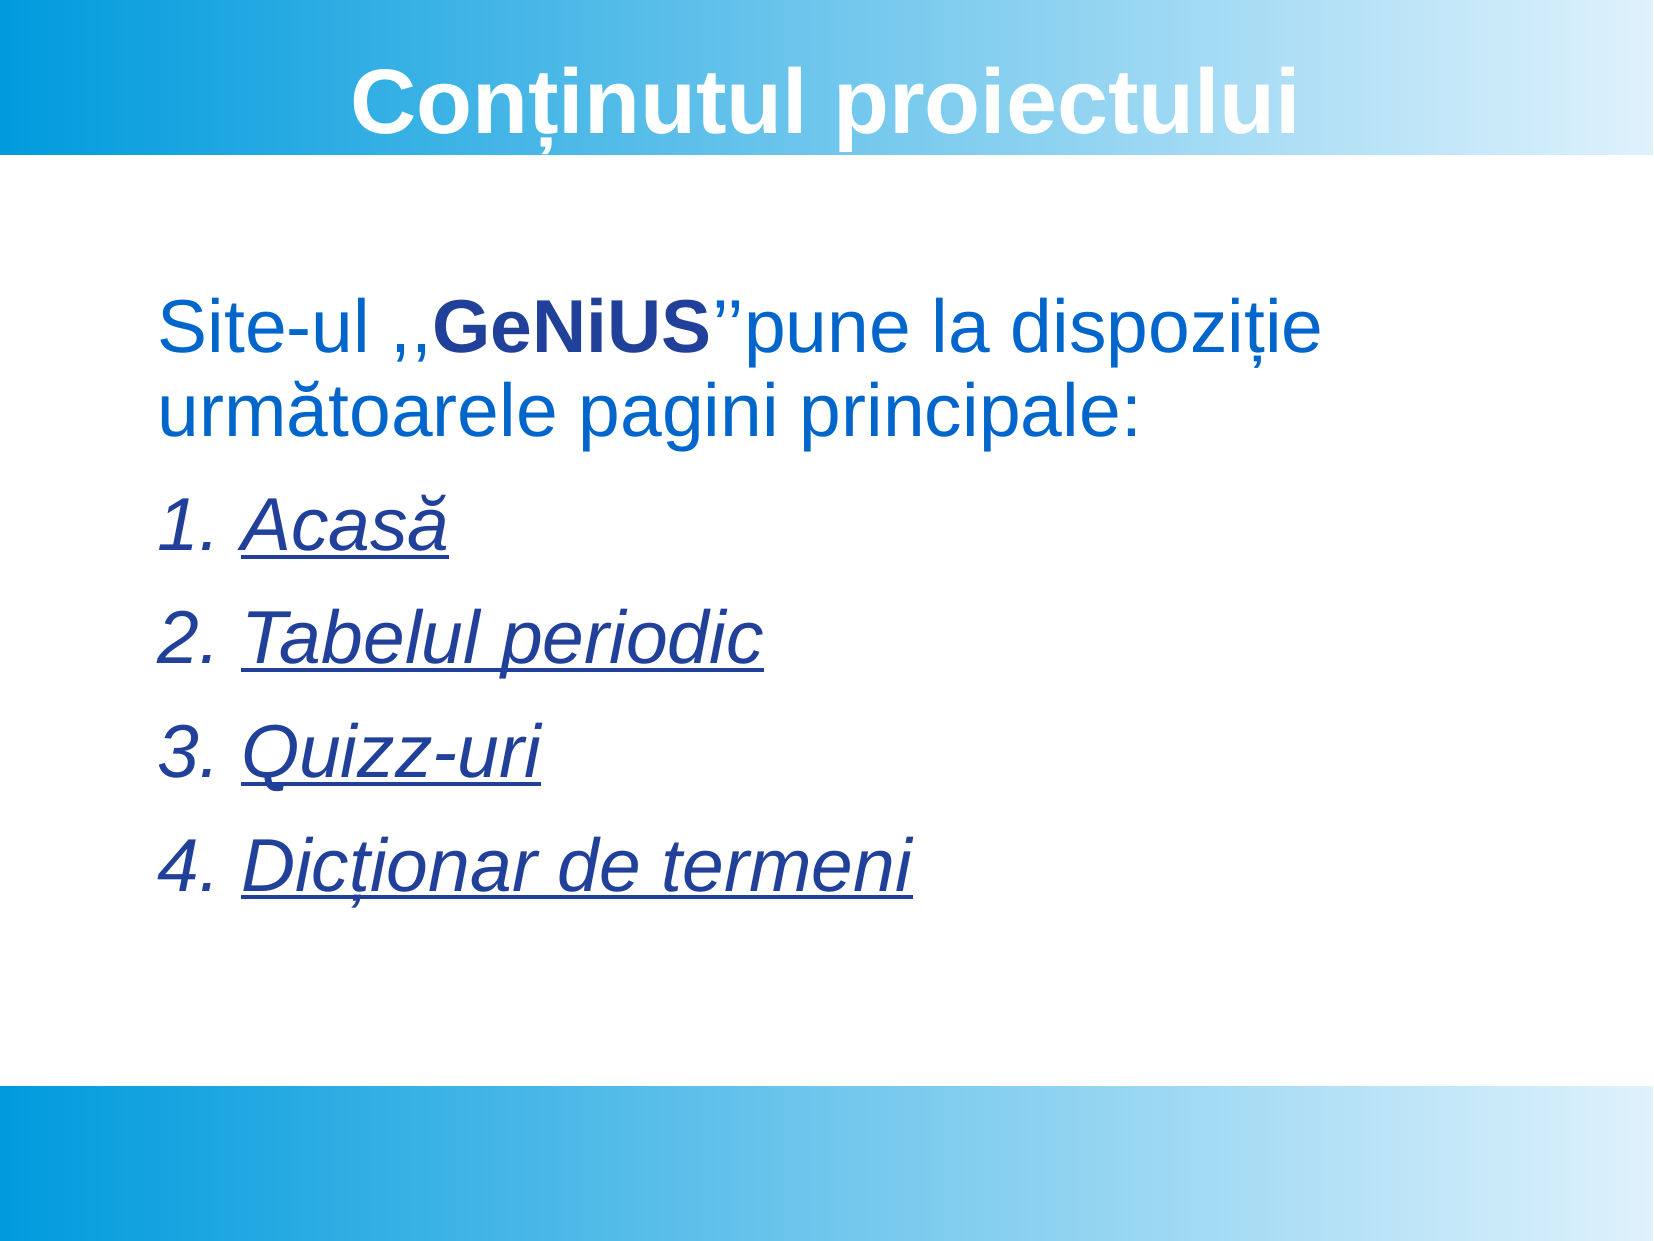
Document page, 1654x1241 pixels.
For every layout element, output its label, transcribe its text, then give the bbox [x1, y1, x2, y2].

title Conținutul proiectului [82, 49, 1571, 155]
list Site-ul ,,GeNiUS’’pune la dispoziție următoarele pagini principale: 1. Acasă 2. Tabelul periodic 3. Quizz-uri 4. Dicționar de termeni [86, 285, 1576, 1126]
